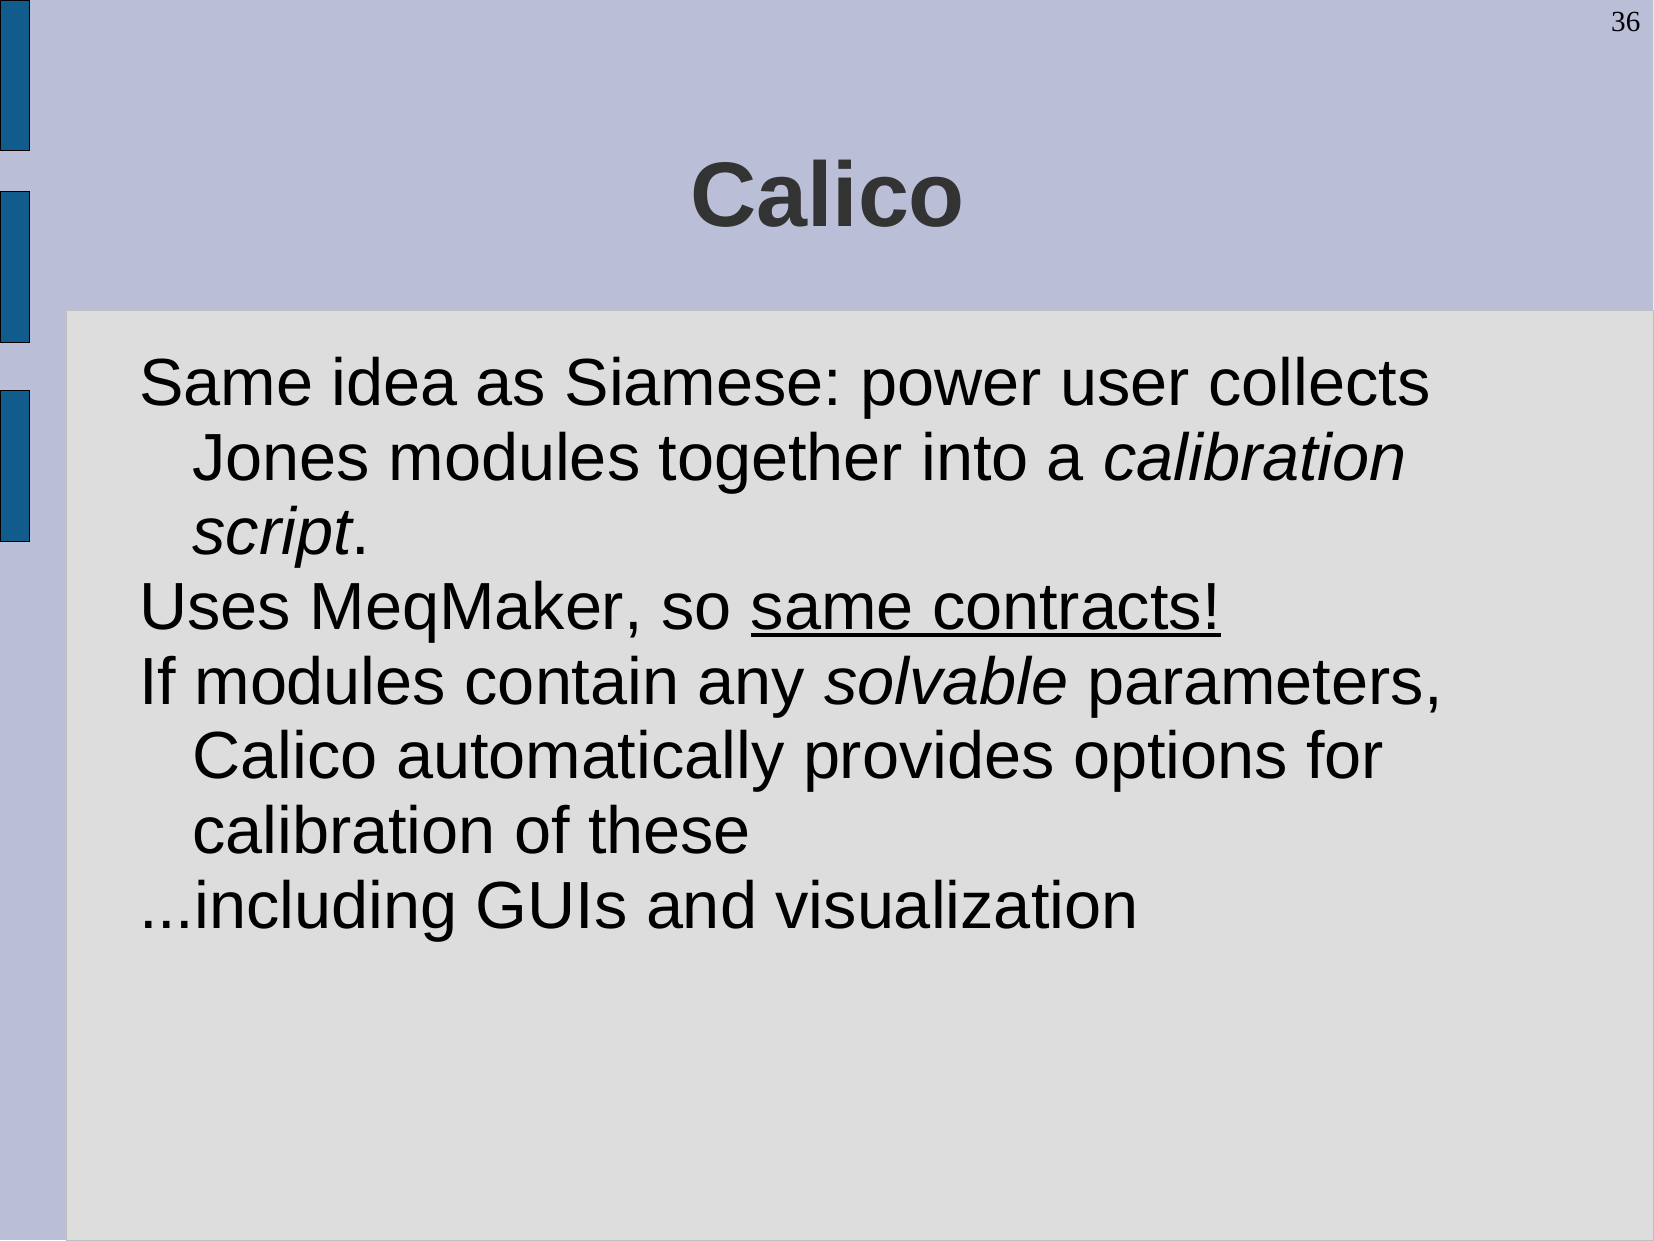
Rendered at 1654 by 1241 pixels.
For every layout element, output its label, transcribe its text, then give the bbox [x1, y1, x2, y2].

title Calico [121, 91, 1534, 299]
list Same idea as Siamese: power user collects Jones modules together into a calibration script. Uses MeqMaker, so same contracts! If modules contain any solvable parameters, Calico automatically provides options for calibration of these ...including GUIs and visualization [121, 344, 1534, 1112]
